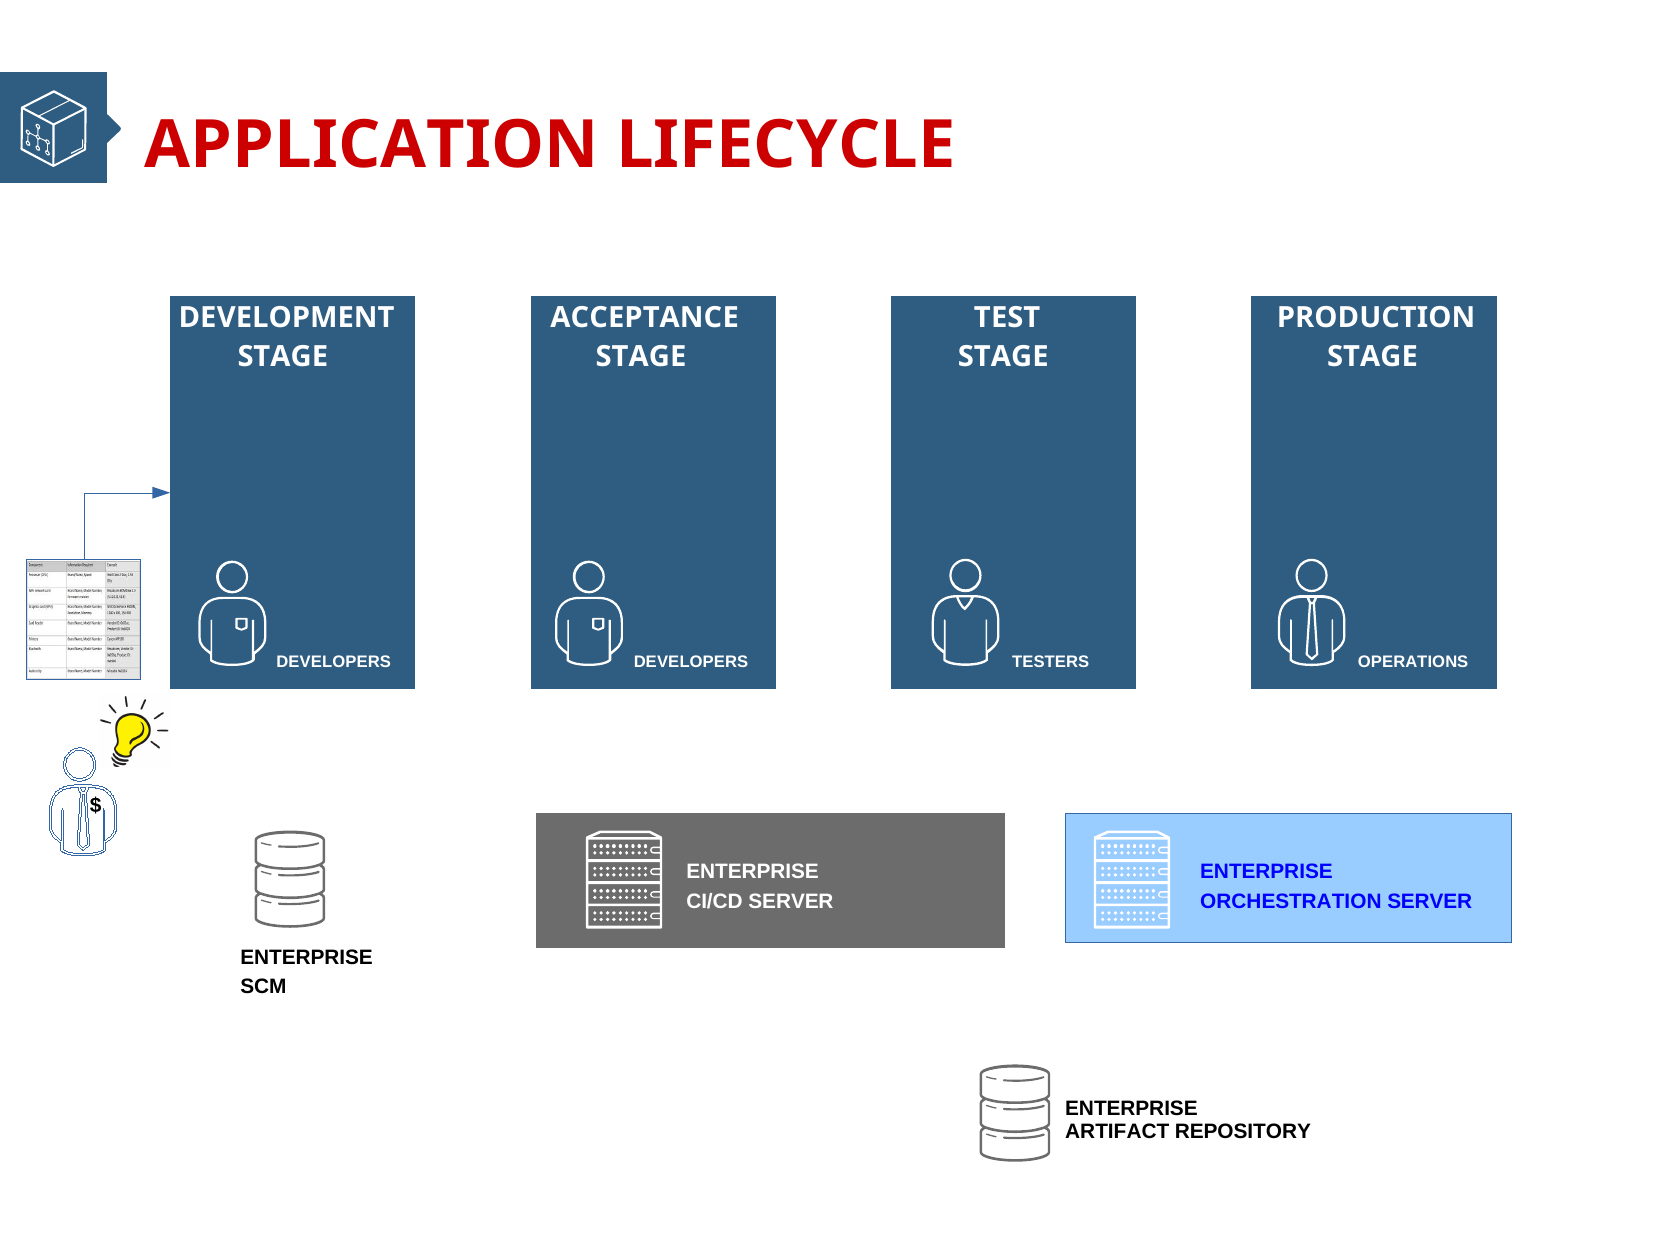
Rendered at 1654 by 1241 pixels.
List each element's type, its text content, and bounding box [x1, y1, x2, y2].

text_box [1251, 296, 1497, 689]
picture [98, 694, 171, 769]
text_box TESTERS [1012, 642, 1100, 669]
text_box $ [75, 785, 117, 825]
text_box [170, 296, 415, 689]
text_box DEVELOPERS [633, 642, 761, 669]
text_box ENTERPRISE SCM [240, 945, 373, 995]
text_box [49, 784, 117, 856]
text_box ENTERPRISE ORCHESTRATION SERVER [1200, 860, 1484, 910]
picture [26, 559, 141, 680]
text_box APPLICATION LIFECYCLE [144, 96, 1256, 171]
text_box [531, 296, 776, 689]
text_box [536, 813, 1005, 948]
text_box [979, 1064, 1051, 1162]
text_box [0, 72, 121, 183]
text_box [77, 825, 90, 851]
text_box DEVELOPERS [276, 642, 403, 669]
text_box PRODUCTION STAGE [1276, 295, 1475, 362]
text_box ACCEPTANCE STAGE [550, 295, 752, 362]
text_box ENTERPRISE ARTIFACT REPOSITORY [1065, 1096, 1314, 1143]
text_box [1065, 813, 1512, 942]
text_box [63, 747, 96, 782]
text_box [254, 830, 326, 928]
text_box DEVELOPMENT STAGE [178, 295, 402, 362]
text_box [891, 296, 1136, 689]
text_box TEST STAGE [957, 295, 1070, 362]
text_box ENTERPRISE CI/CD SERVER [686, 860, 847, 910]
text_box OPERATIONS [1357, 642, 1480, 669]
